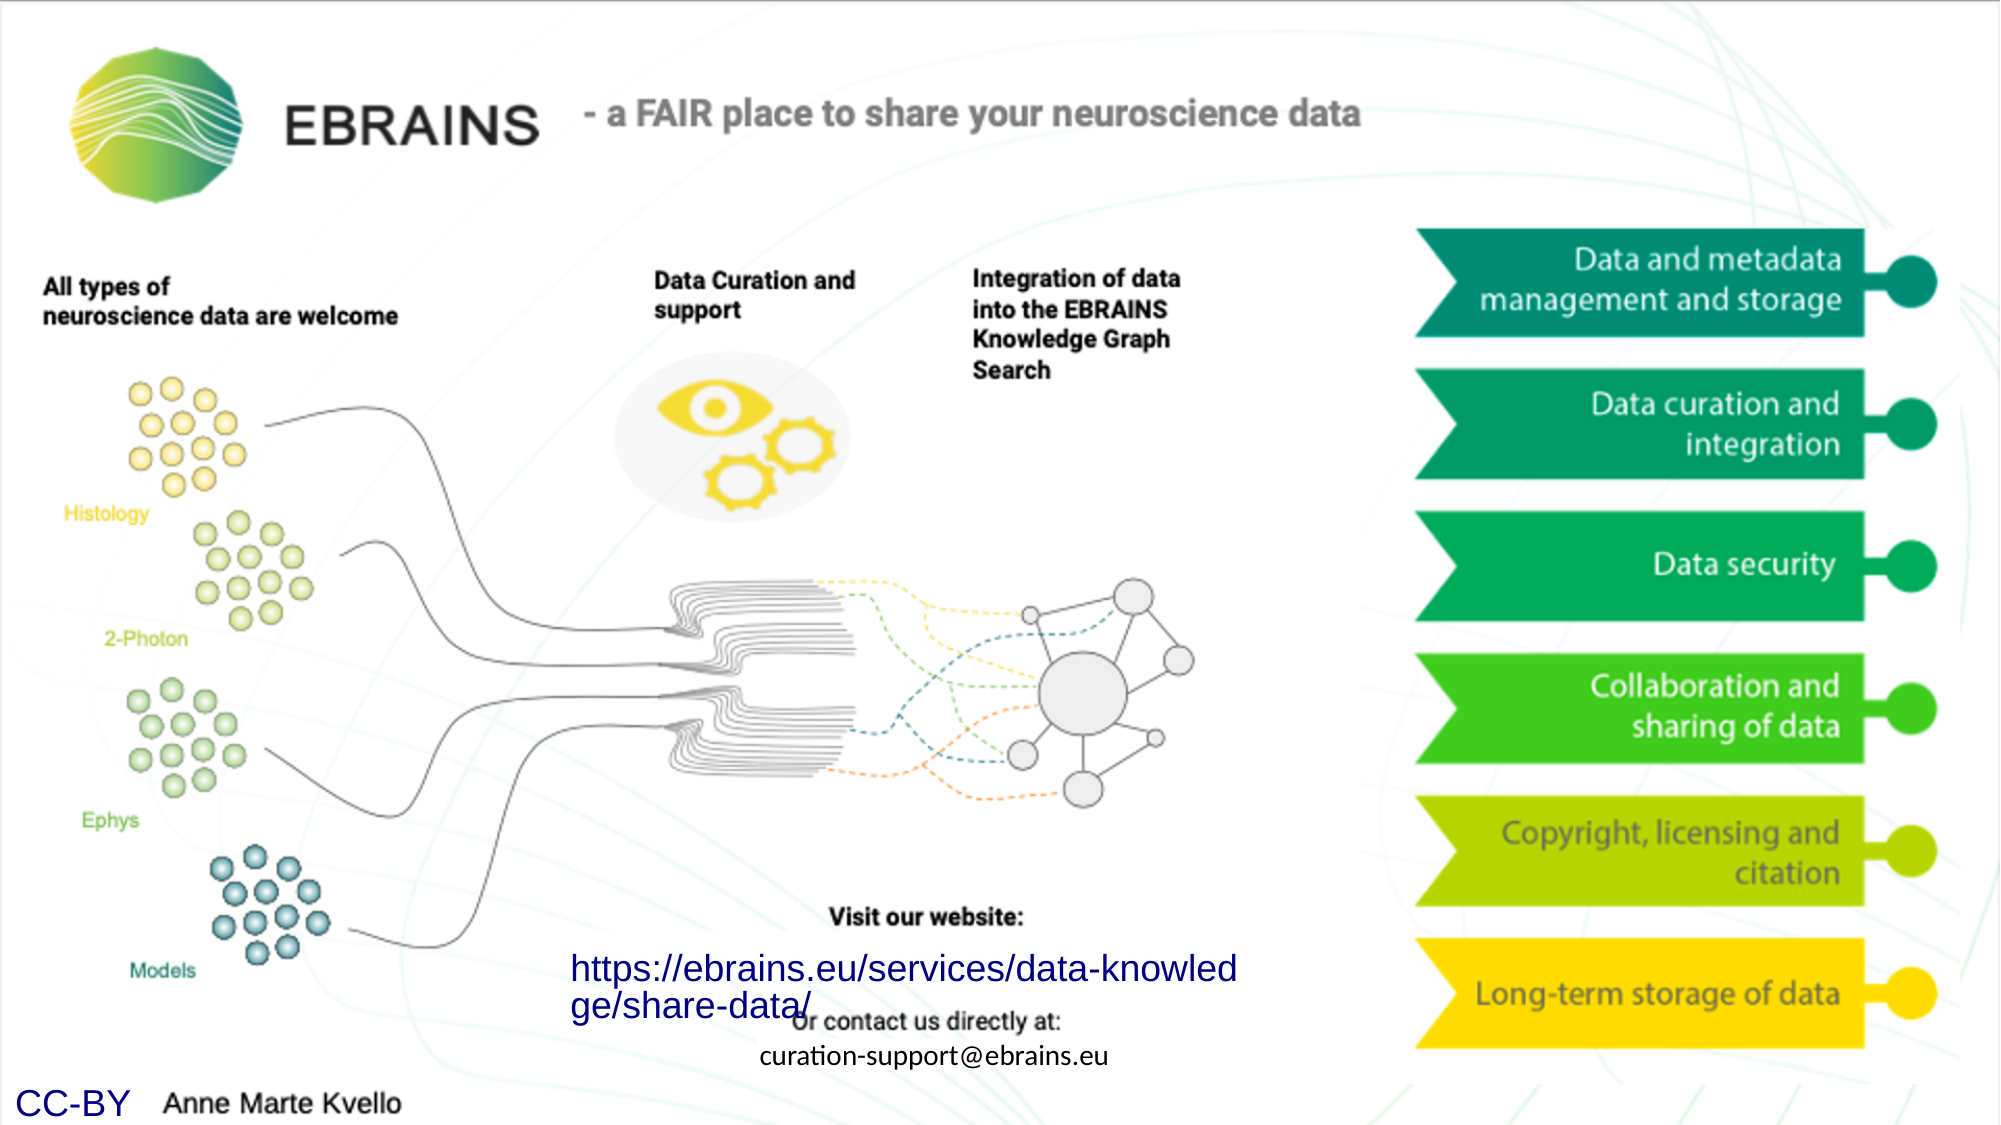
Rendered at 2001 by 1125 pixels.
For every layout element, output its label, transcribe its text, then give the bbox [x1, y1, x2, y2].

text_box CC-BY 4.0 [0, 1071, 161, 1125]
text_box curation-support@ebrains.eu [744, 1028, 1129, 1079]
picture [0, 0, 2000, 1125]
text_box https://ebrains.eu/services/data-knowledge/share-data/ [555, 936, 1265, 987]
